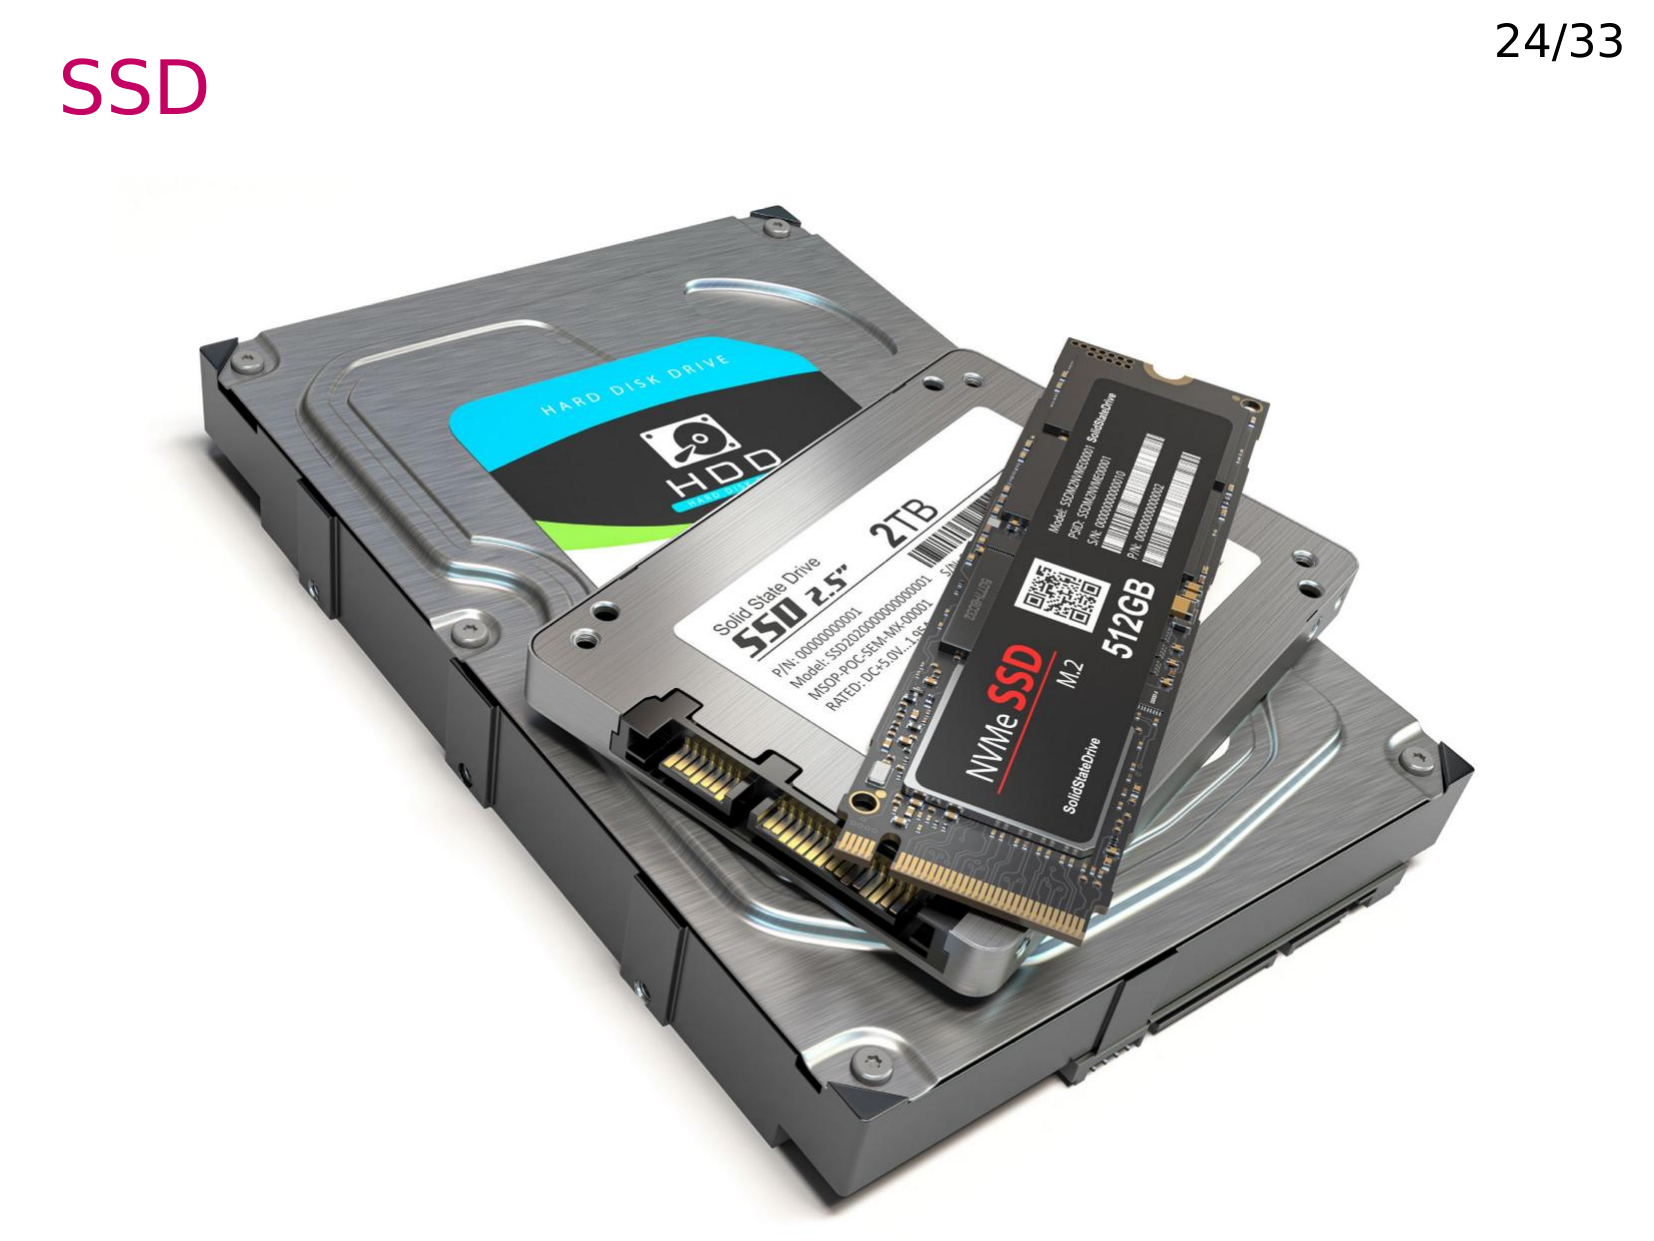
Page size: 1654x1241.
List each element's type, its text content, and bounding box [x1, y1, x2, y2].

picture [118, 177, 1534, 1240]
title SSD [59, 29, 1625, 148]
